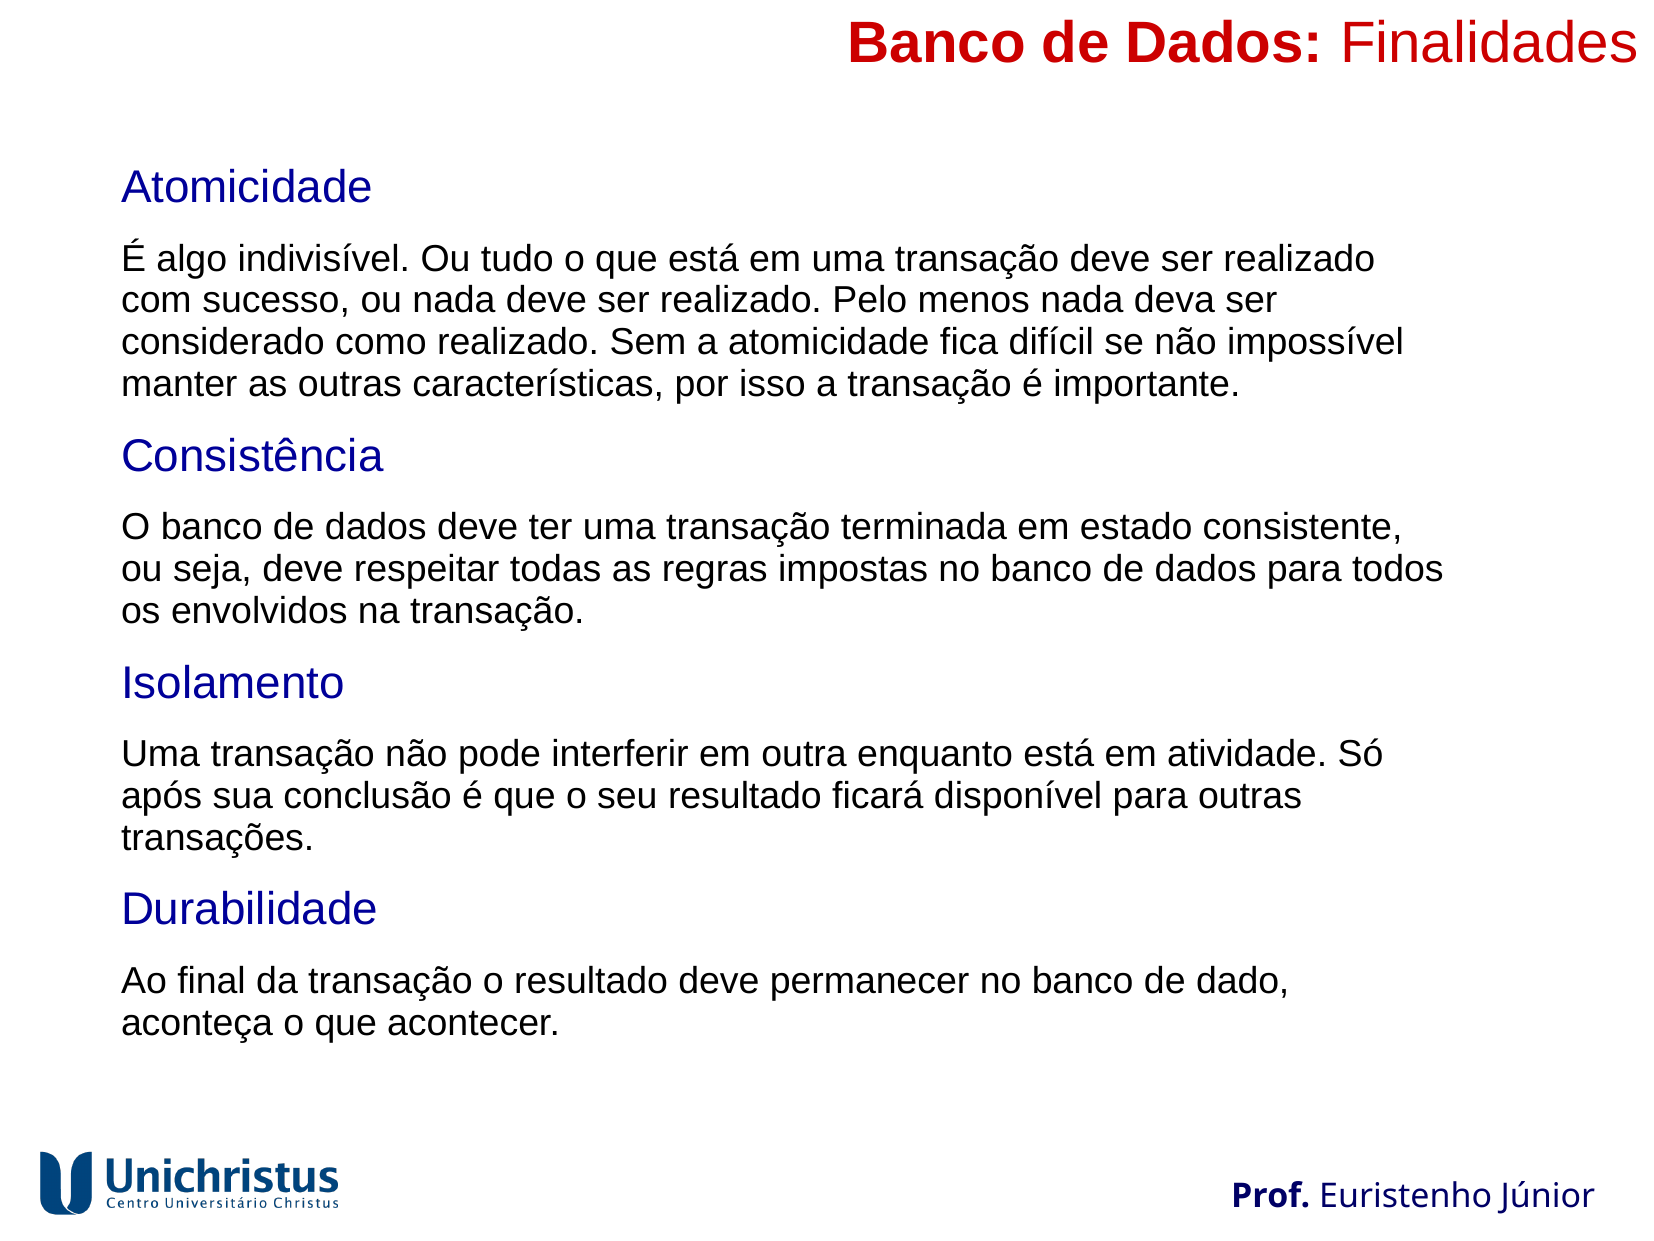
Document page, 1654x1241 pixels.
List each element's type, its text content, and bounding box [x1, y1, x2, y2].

picture [35, 1148, 343, 1217]
text_box Prof. Euristenho Júnior [1216, 1163, 1654, 1224]
text_box Banco de Dados: Finalidades [832, 2, 1654, 83]
text_box Atomicidade É algo indivisível. Ou tudo o que está em uma transação deve ser realizado com sucesso, ou nada deve ser realizado. Pelo menos nada deva ser considerado como realizado. Sem a atomicidade fica difícil se não impossível manter as outras características, por isso a transação é importante. Consistência O banco de dados deve ter uma transação terminada em estado consistente, ou seja, deve respeitar todas as regras impostas no banco de dados para todos os envolvidos na transação. Isolamento Uma transação não pode interferir em outra enquanto está em atividade. Só após sua conclusão é que o seu resultado ficará disponível para outras transações. Durabilidade Ao final da transação o resultado deve permanecer no banco de dado, aconteça o que acontecer. [106, 153, 1465, 1118]
